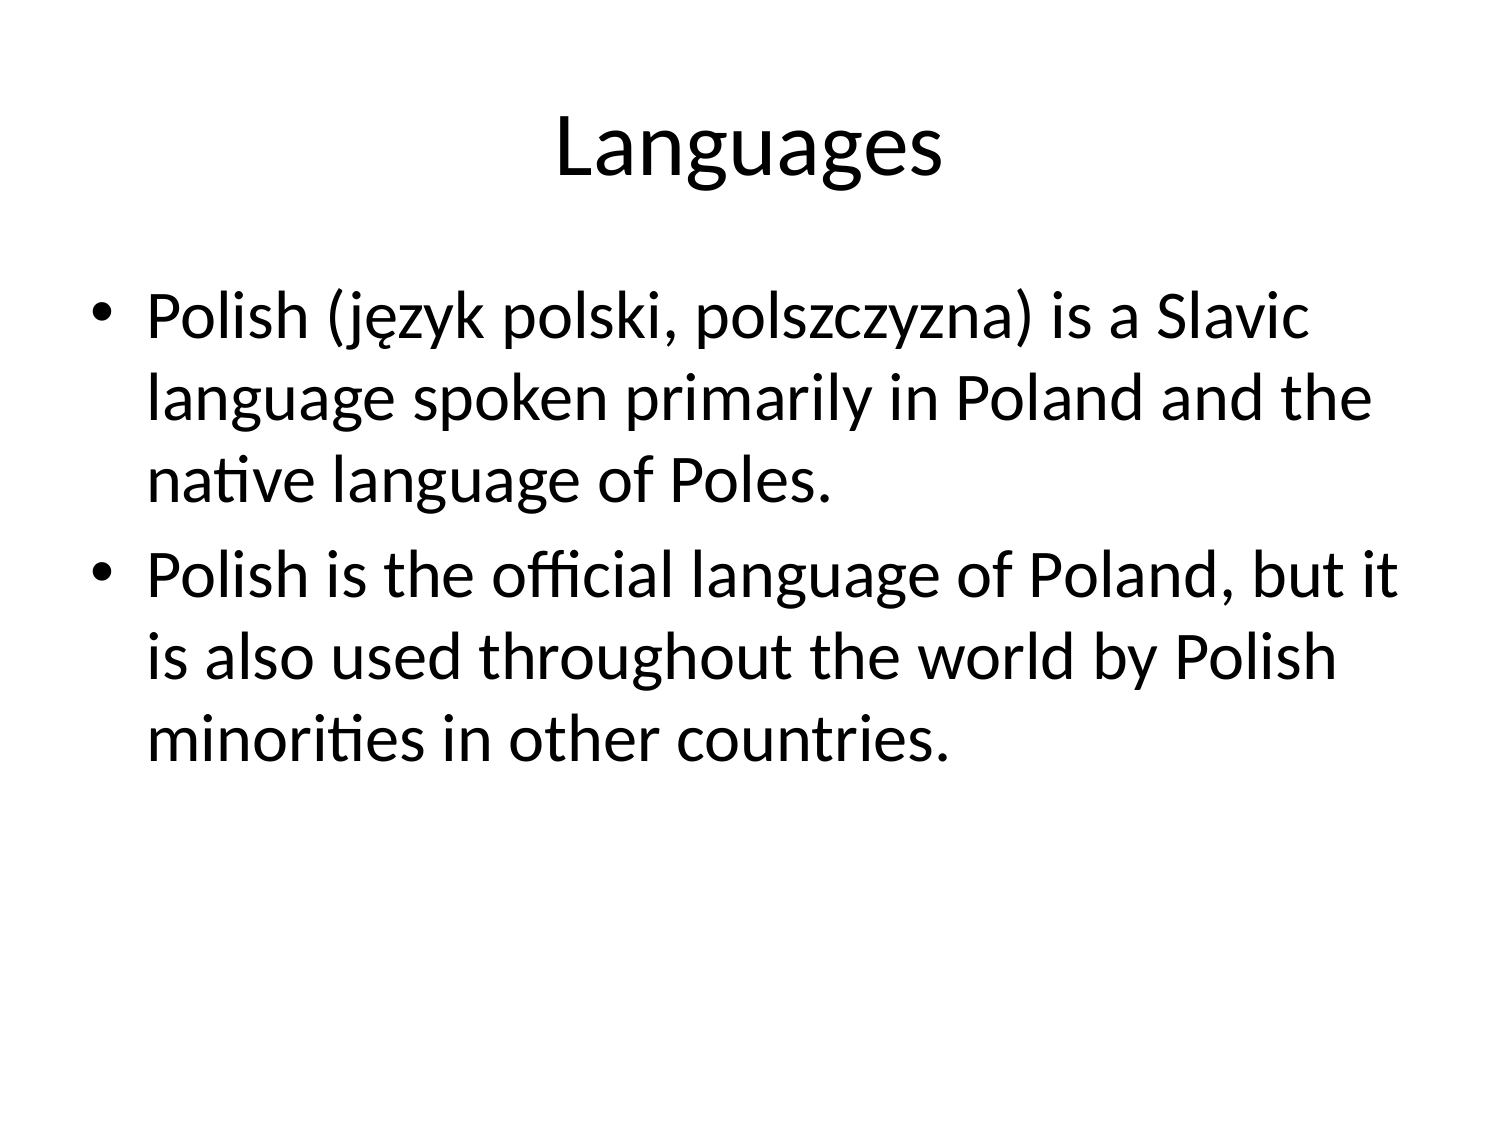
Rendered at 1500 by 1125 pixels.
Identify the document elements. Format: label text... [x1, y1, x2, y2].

list Polish (język polski, polszczyzna) is a Slavic language spoken primarily in Poland and the native language of Poles. Polish is the official language of Poland, but it is also used throughout the world by Polish minorities in other countries. [75, 262, 1425, 1005]
title Languages [75, 45, 1425, 233]
